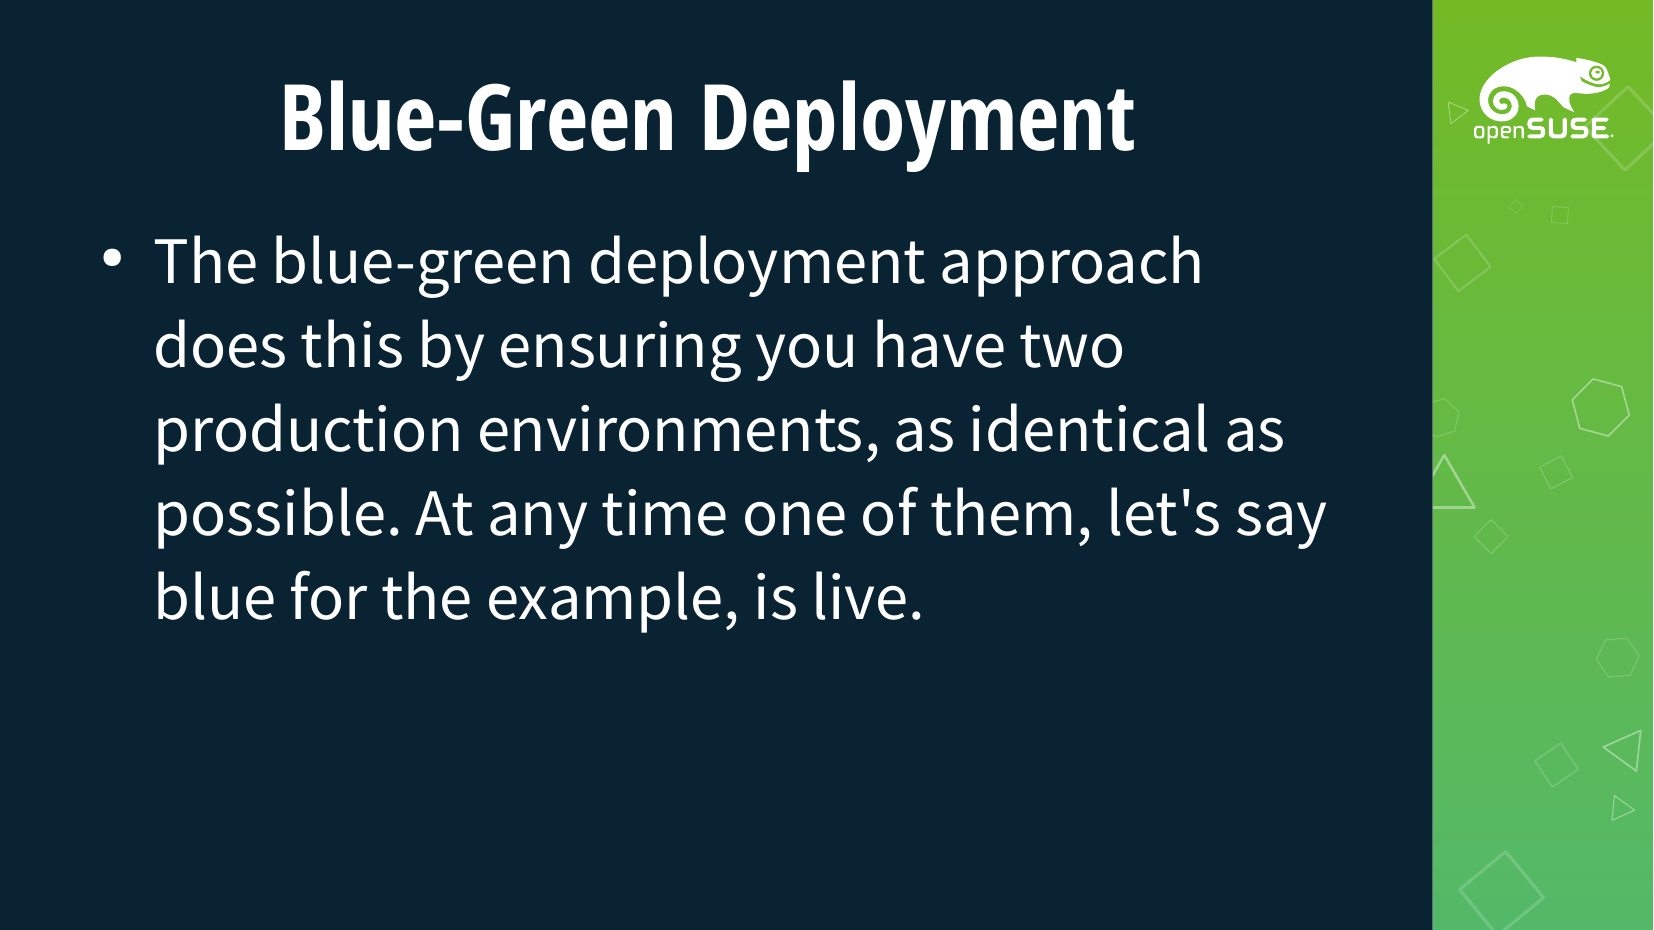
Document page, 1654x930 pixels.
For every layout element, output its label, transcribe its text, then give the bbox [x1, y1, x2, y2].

title Blue-Green Deployment [82, 37, 1336, 193]
list The blue-green deployment approach does this by ensuring you have two production environments, as identical as possible. At any time one of them, let's say blue for the example, is live. [82, 217, 1336, 757]
